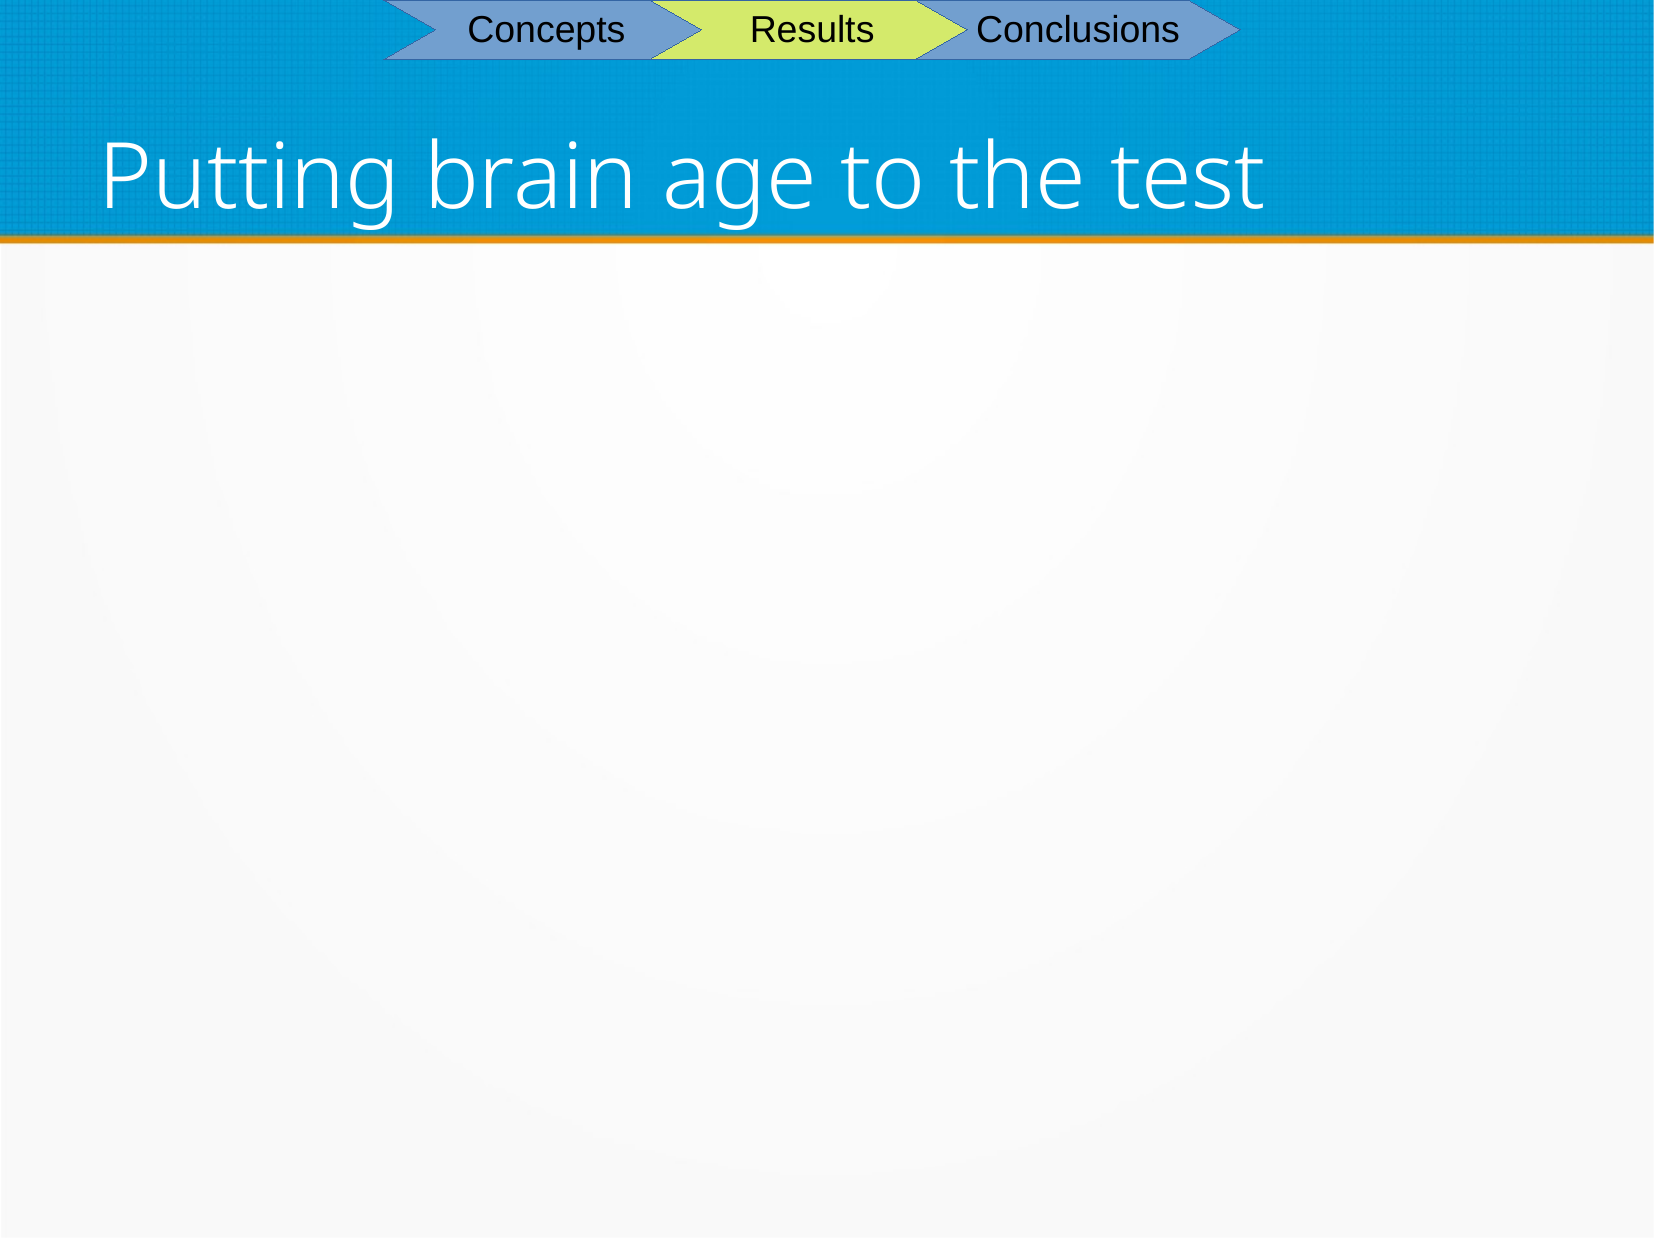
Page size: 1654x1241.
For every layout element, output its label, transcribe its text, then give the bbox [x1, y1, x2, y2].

text_box Conclusions [915, 0, 1241, 60]
title Putting brain age to the test [98, 19, 1654, 227]
picture [0, 233, 1654, 1241]
text_box Results [649, 0, 966, 60]
text_box Concepts [383, 0, 700, 60]
